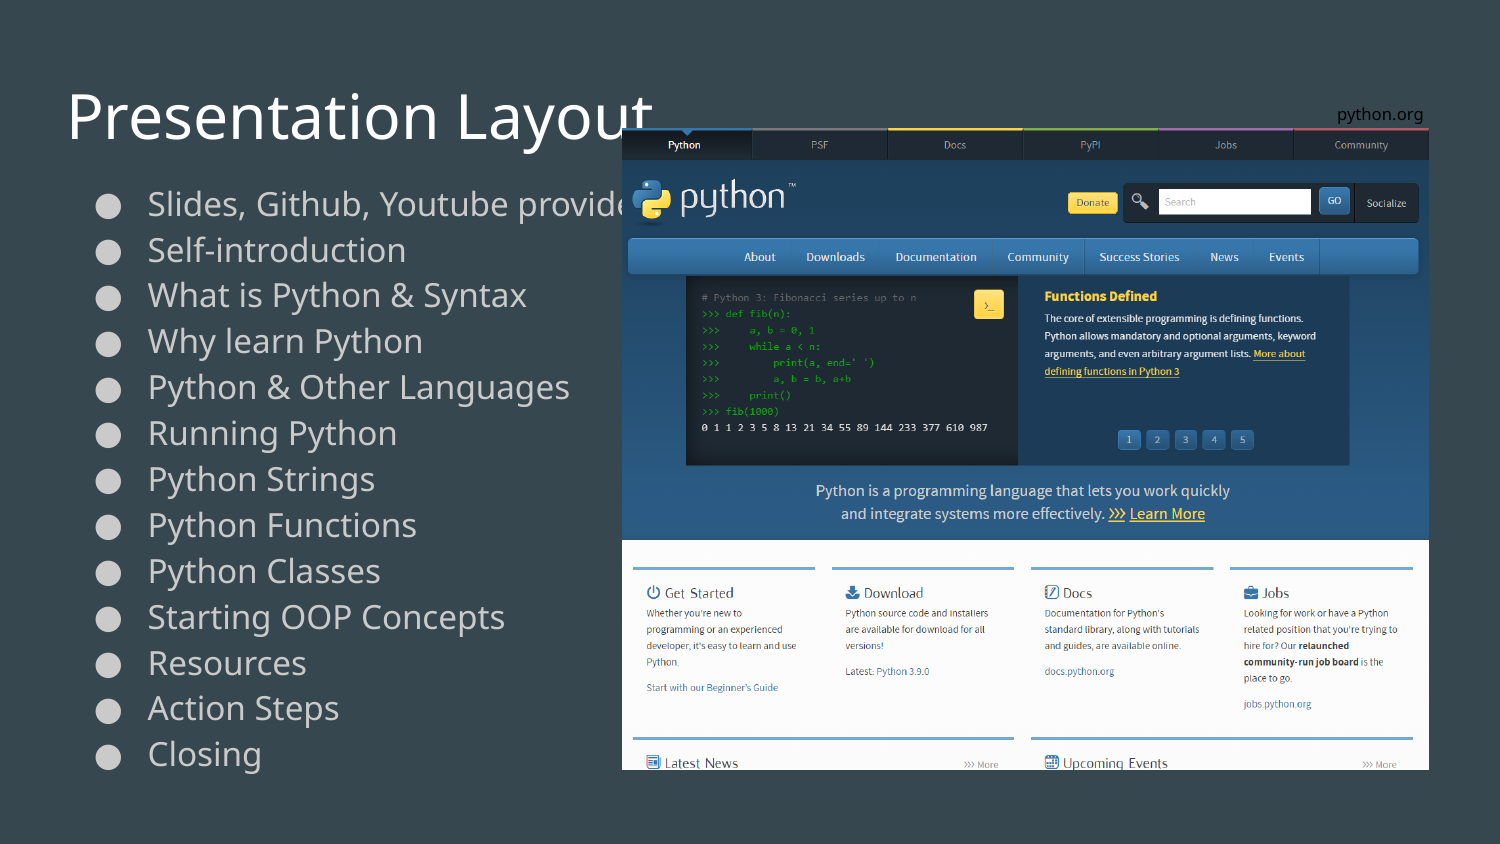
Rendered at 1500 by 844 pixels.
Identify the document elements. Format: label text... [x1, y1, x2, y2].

list Slides, Github, Youtube provided Self-introduction What is Python & Syntax Why learn Python Python & Other Languages Running Python Python Strings Python Functions Python Classes Starting OOP Concepts Resources Action Steps Closing [57, 161, 622, 667]
picture [622, 128, 1429, 770]
title Presentation Layout [51, 72, 1449, 167]
text_box python.org [1322, 88, 1447, 129]
